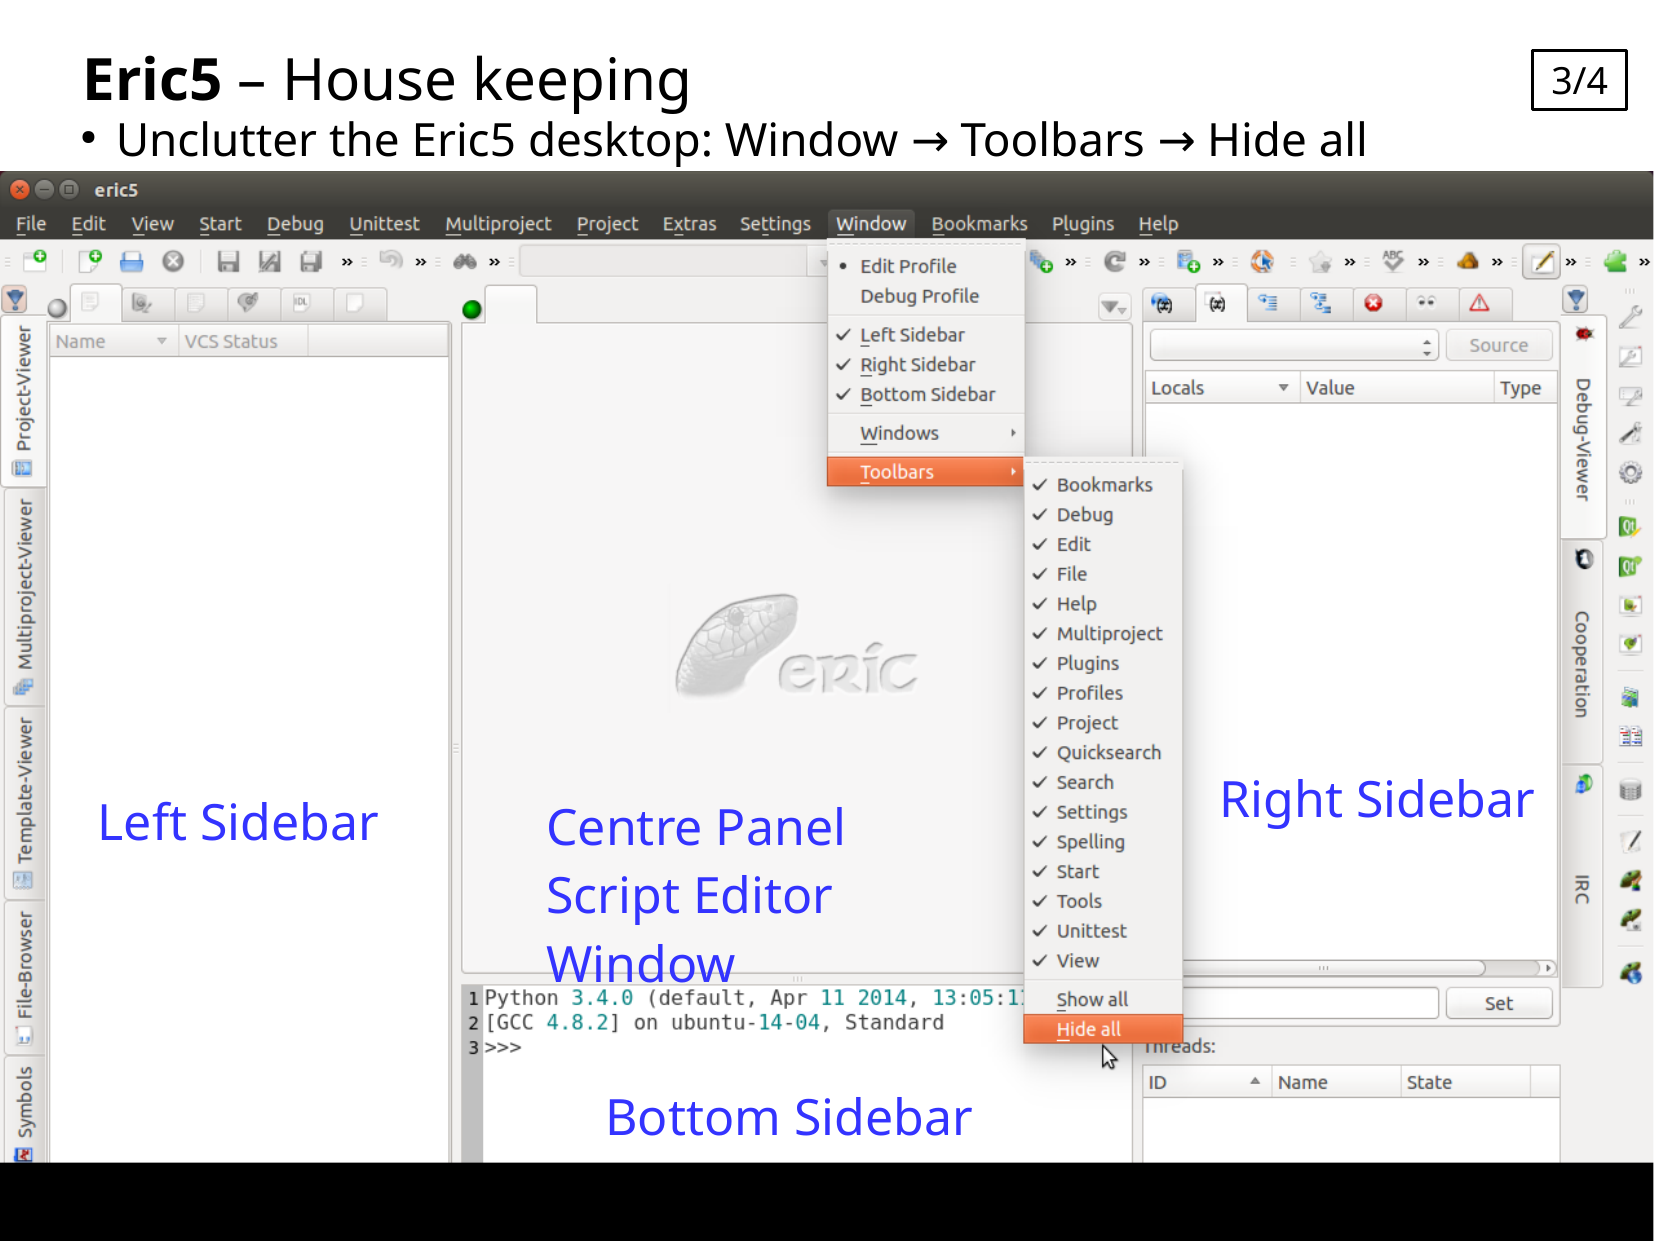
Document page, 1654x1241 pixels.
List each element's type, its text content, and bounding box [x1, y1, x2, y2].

text_box Left Sidebar [82, 779, 449, 860]
text_box Right Sidebar [1204, 756, 1571, 837]
text_box Bottom Sidebar [590, 1074, 1040, 1155]
text_box 3/4 [1532, 50, 1627, 110]
text_box Centre Panel Script Editor Window [531, 784, 1028, 930]
picture [0, 171, 1654, 1241]
text_box Unclutter the Eric5 desktop: Window → Toolbars → Hide all [80, 96, 1569, 182]
title Eric5 – House keeping [82, 39, 1571, 96]
